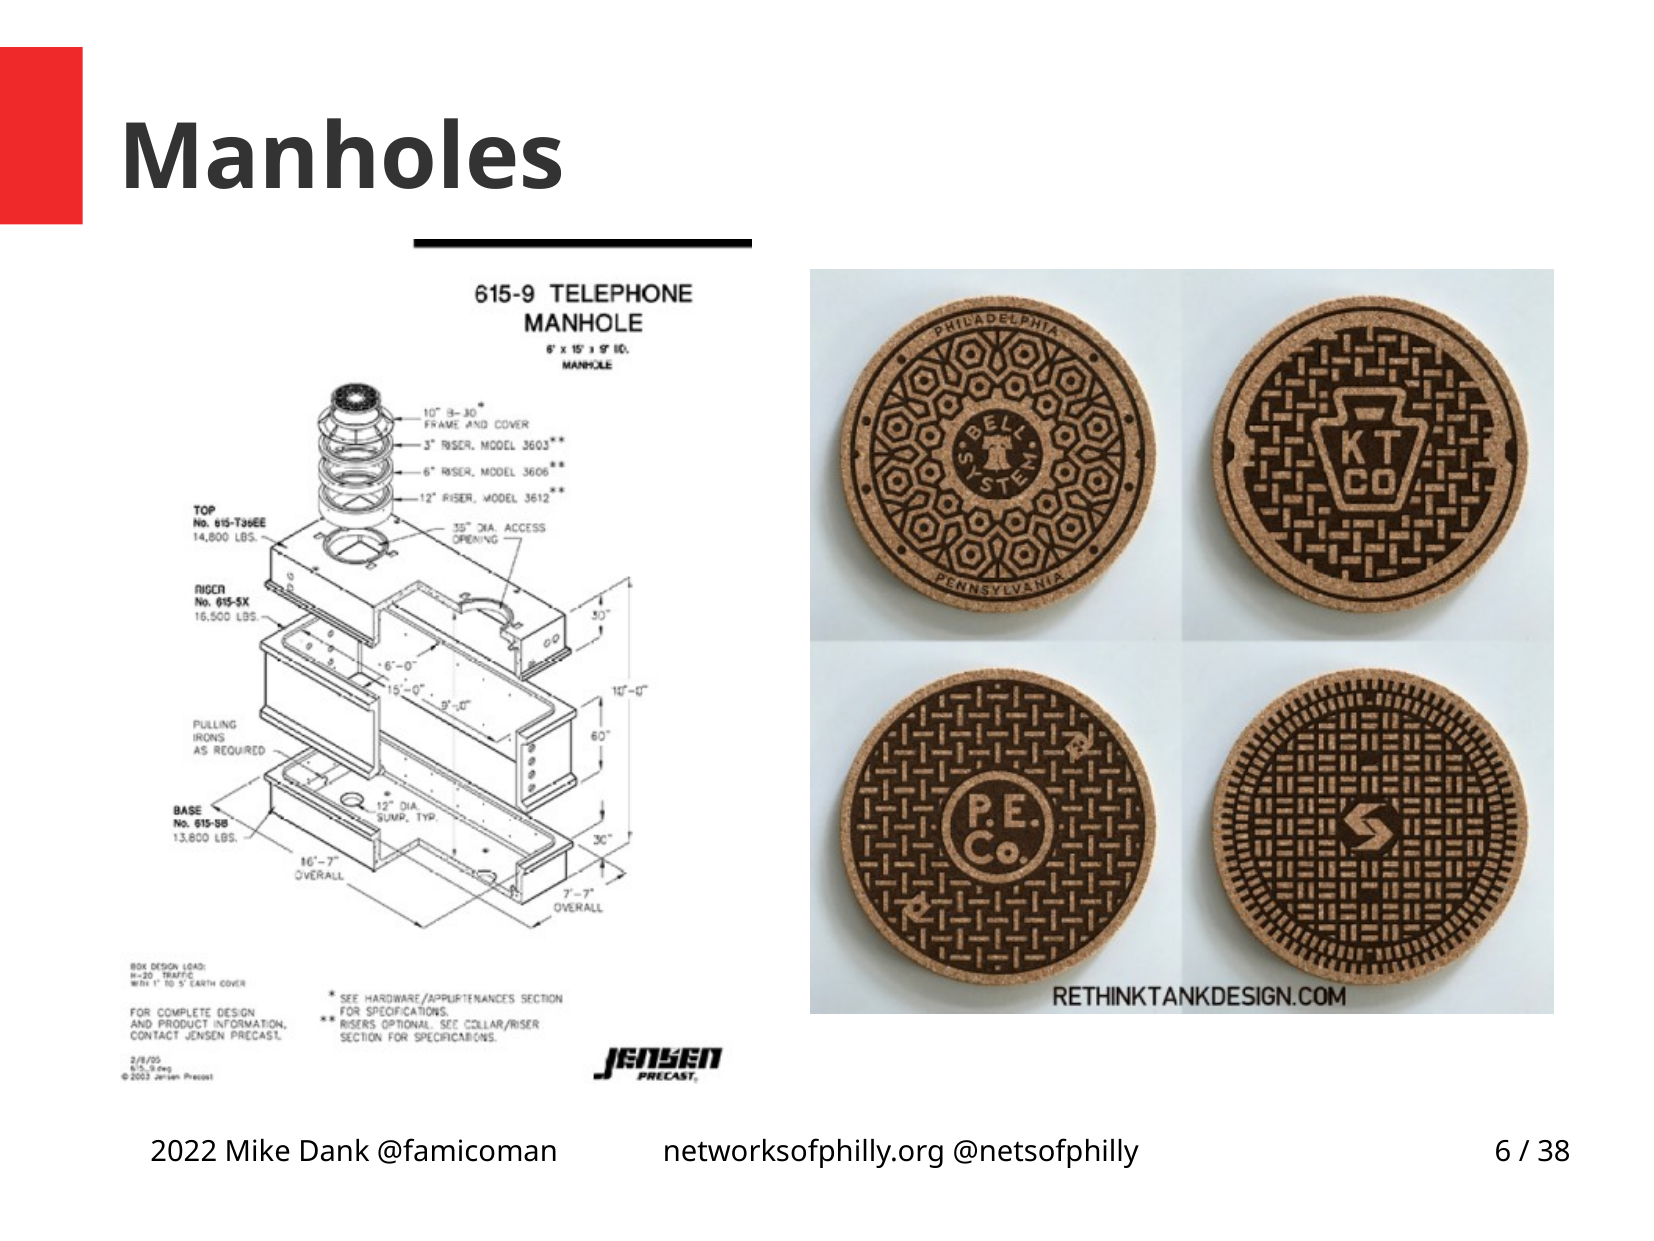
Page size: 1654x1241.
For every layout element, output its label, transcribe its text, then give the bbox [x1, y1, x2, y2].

picture [120, 239, 752, 1084]
picture [810, 269, 1554, 1014]
title Manholes [118, 49, 1571, 257]
